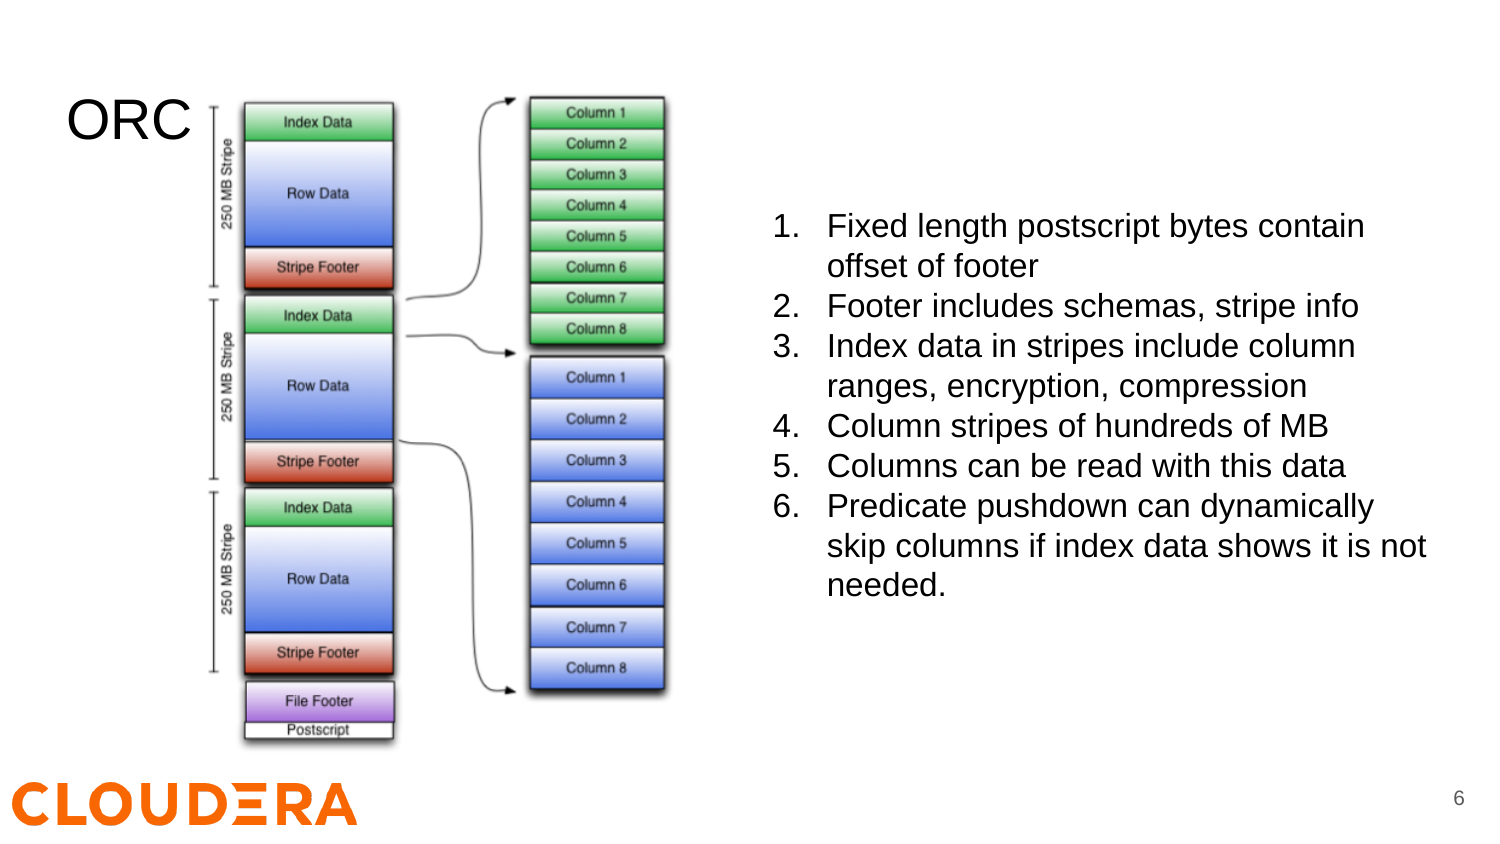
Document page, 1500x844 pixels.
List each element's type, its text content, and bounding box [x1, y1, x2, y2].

picture [12, 167, 798, 826]
text_box Fixed length postscript bytes contain offset of footer Footer includes schemas, stripe info Index data in stripes include column ranges, encryption, compression Column stripes of hundreds of MB Columns can be read with this data Predicate pushdown can dynamically skip columns if index data shows it is not needed. [736, 189, 1449, 619]
slide_number <number> [1389, 764, 1480, 830]
title ORC [51, 72, 1449, 167]
